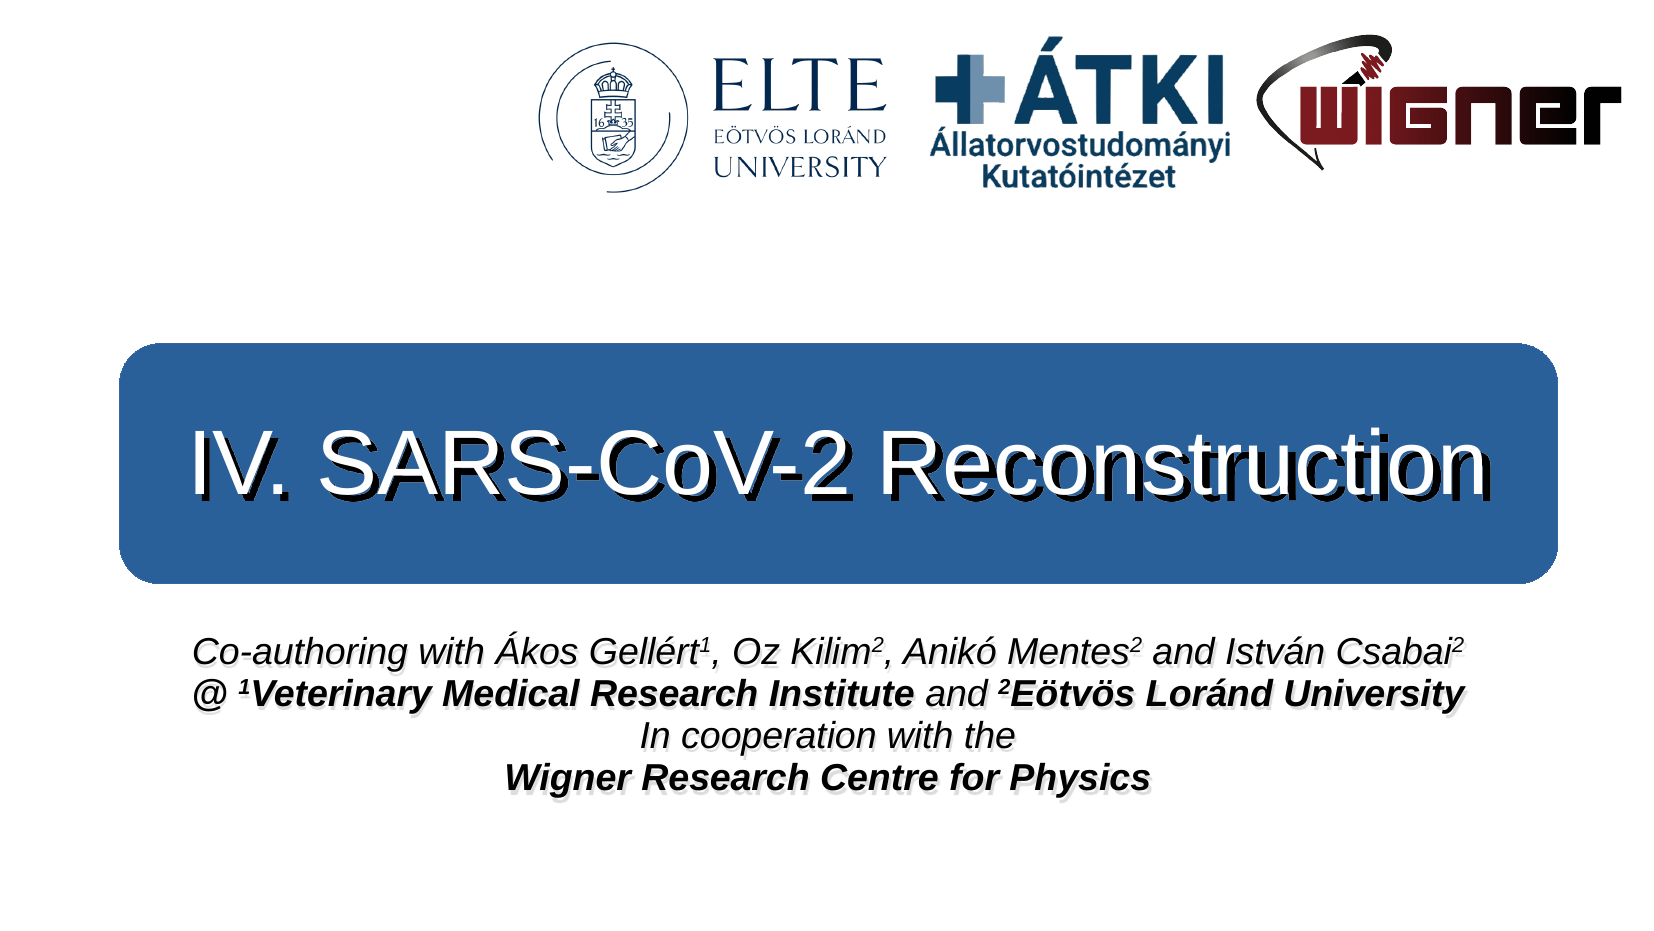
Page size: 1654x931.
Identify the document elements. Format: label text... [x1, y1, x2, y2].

text_box [119, 343, 1558, 448]
text_box Co-authoring with Ákos Gellért1, Oz Kilim2, Anikó Mentes2 and István Csabai2 @ 1Veterinary Medical Research Institute and 2Eötvös Loránd University In cooperation with the Wigner Research Centre for Physics [83, 448, 1572, 903]
picture [1247, 27, 1633, 177]
picture [929, 36, 1230, 188]
title IV. SARS-CoV-2 Reconstruction [133, 379, 1544, 448]
picture [538, 42, 887, 193]
